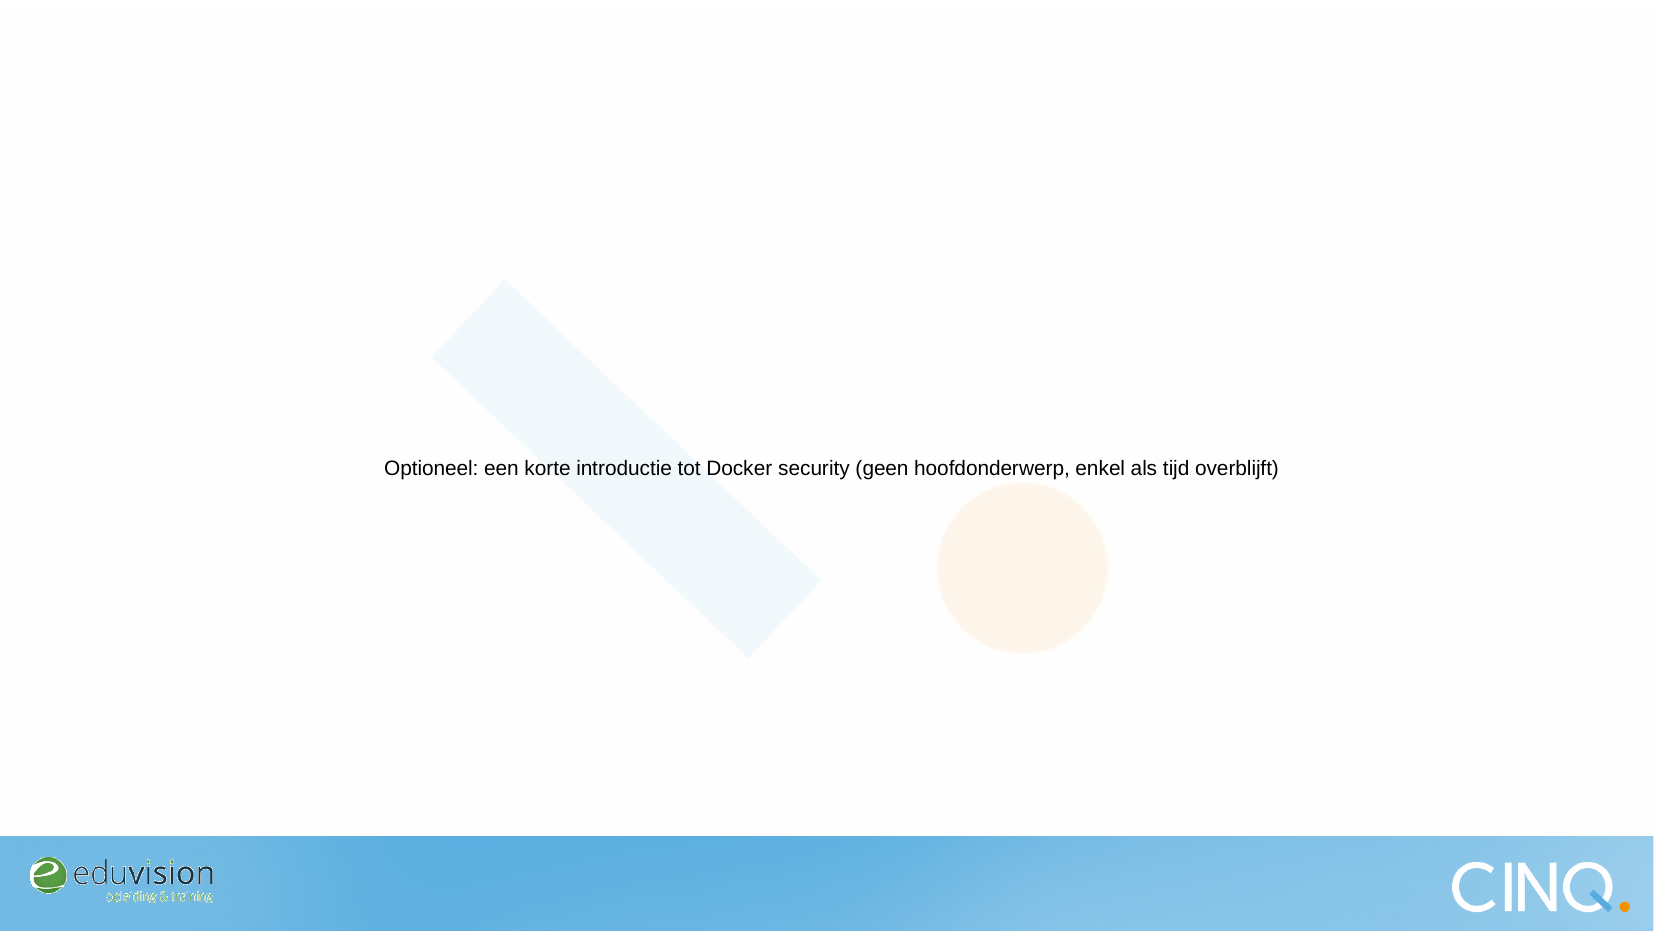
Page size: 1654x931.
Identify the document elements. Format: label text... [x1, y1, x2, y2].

picture [0, 6, 1654, 931]
text_box Optioneel: een korte introductie tot Docker security (geen hoofdonderwerp, enkel als tijd overblijft) [369, 449, 1296, 488]
